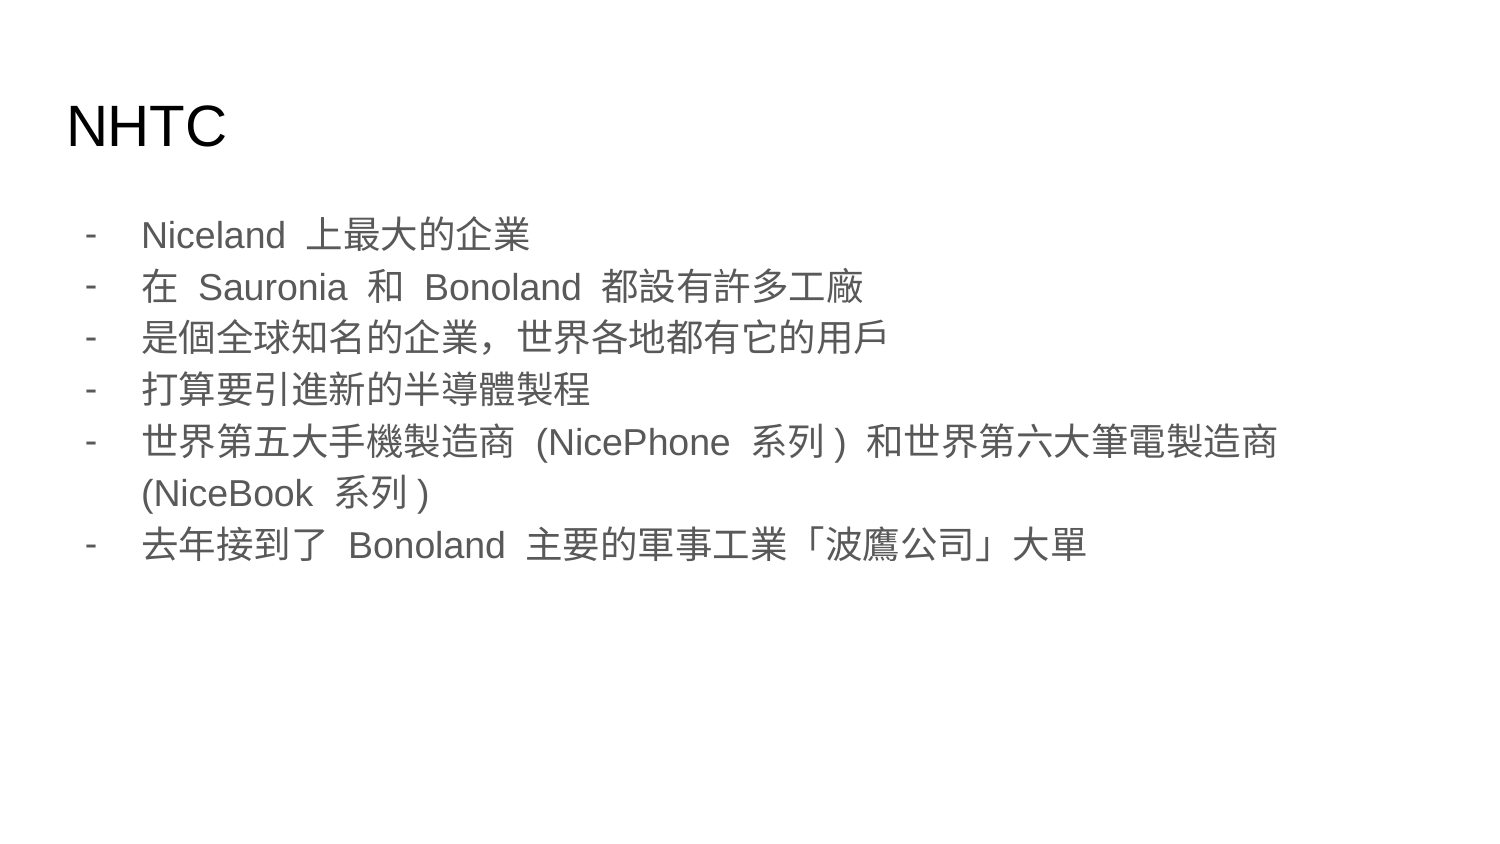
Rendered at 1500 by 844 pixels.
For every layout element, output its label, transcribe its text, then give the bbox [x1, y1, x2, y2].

list Niceland 上最大的企業 在 Sauronia 和 Bonoland 都設有許多工廠 是個全球知名的企業，世界各地都有它的用戶 打算要引進新的半導體製程 世界第五大手機製造商 (NicePhone 系列) 和世界第六大筆電製造商 (NiceBook 系列) 去年接到了 Bonoland 主要的軍事工業「波鷹公司」大單 [51, 189, 1449, 750]
title NHTC [51, 72, 1449, 167]
